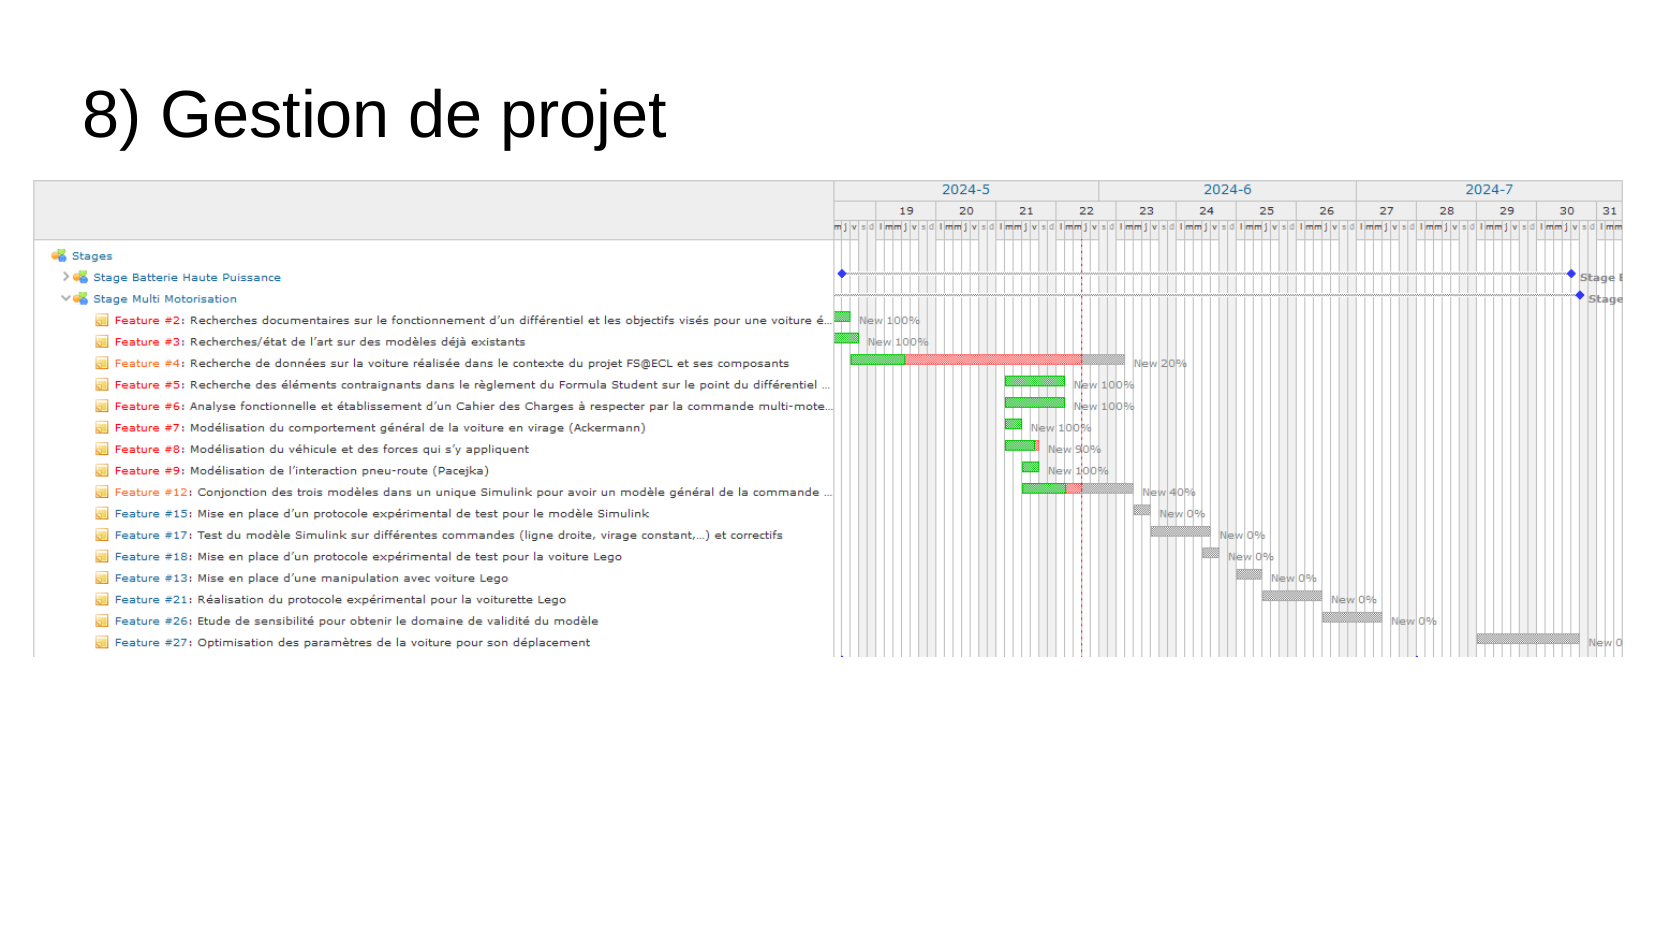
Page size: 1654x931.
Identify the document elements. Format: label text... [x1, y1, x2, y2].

picture [29, 177, 1625, 657]
title 8) Gestion de projet [82, 37, 1571, 177]
